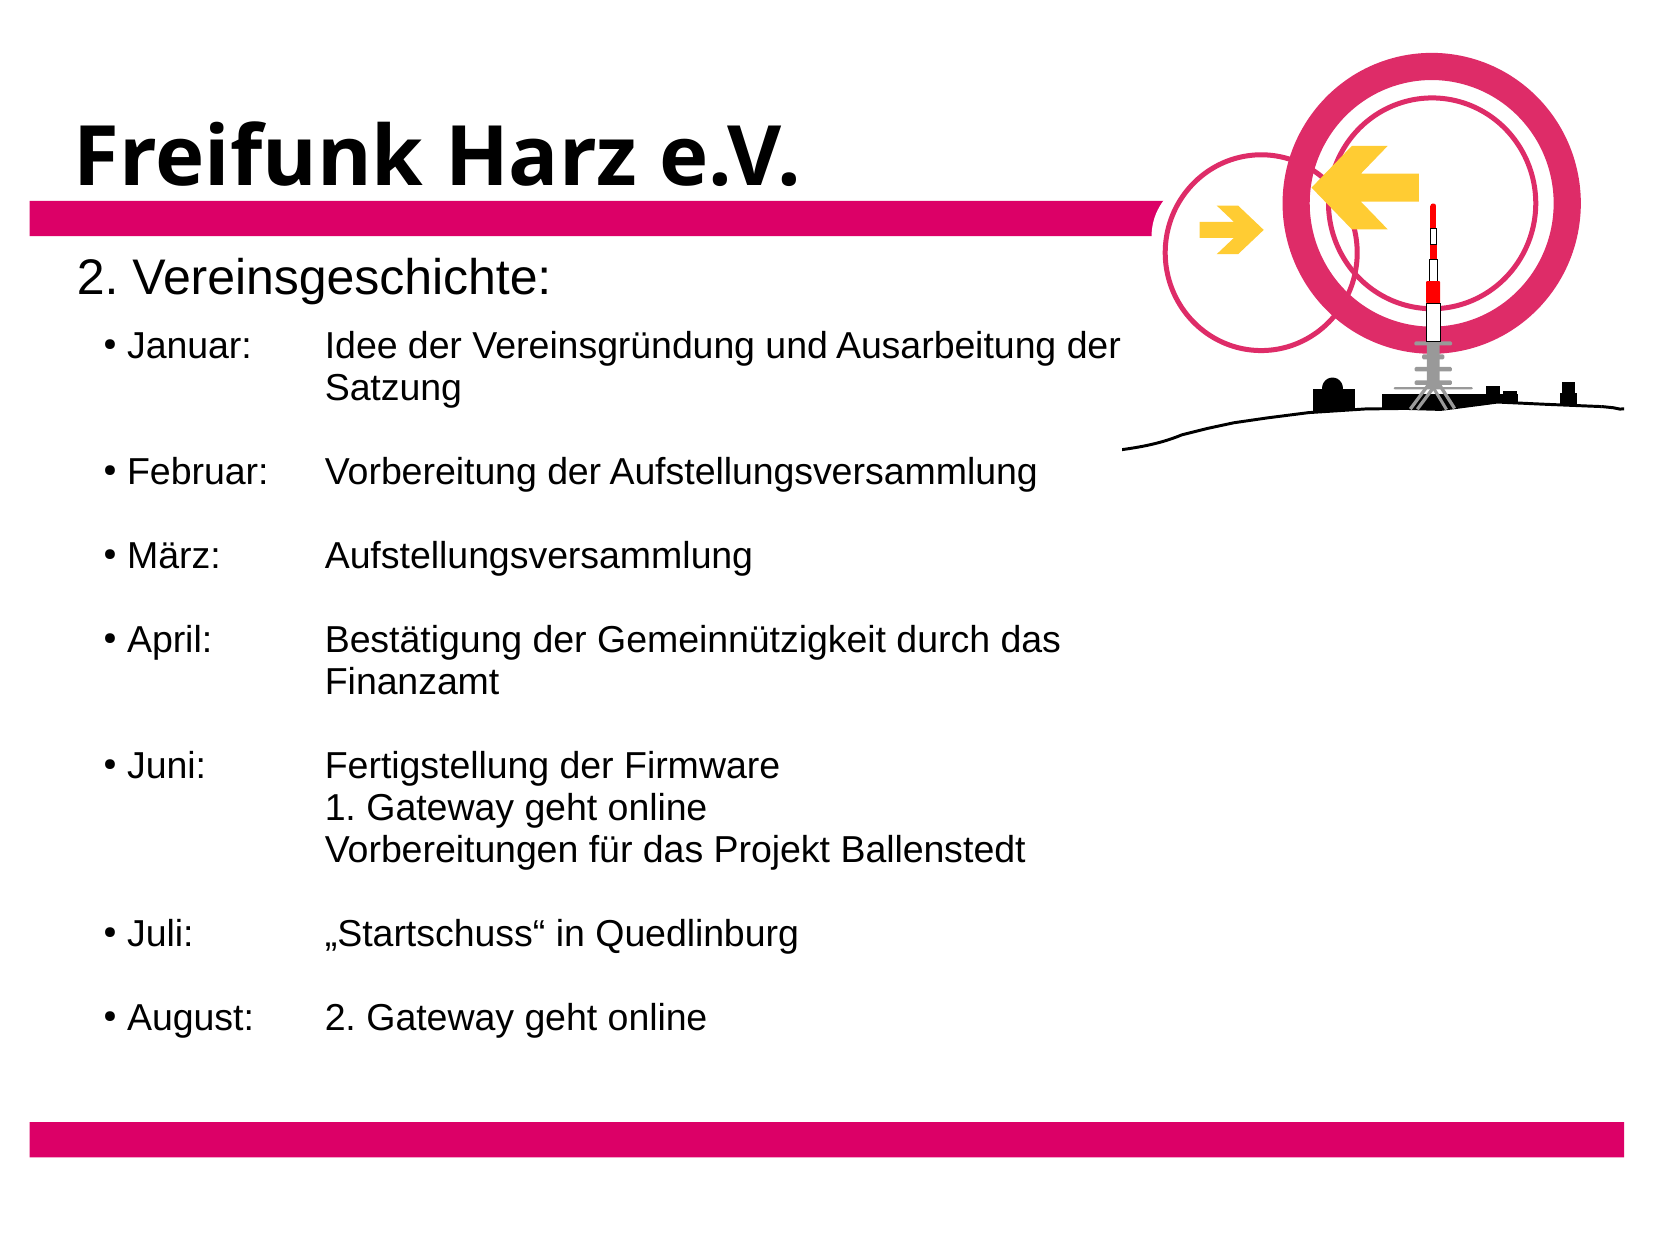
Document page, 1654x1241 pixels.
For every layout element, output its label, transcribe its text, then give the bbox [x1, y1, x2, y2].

subtitle 2. Vereinsgeschichte: [76, 218, 697, 337]
text_box Januar: Idee der Vereinsgründung und Ausarbeitung der Satzung Februar: Vorbereitung der Aufstellungsversammlung März: Aufstellungsversammlung April: Bestätigung der Gemeinnützigkeit durch das Finanzamt Juni: Fertigstellung der Firmware 1. Gateway geht online Vorbereitungen für das Projekt Ballenstedt Juli: „Startschuss“ in Quedlinburg August: 2. Gateway geht online [88, 317, 1152, 1088]
